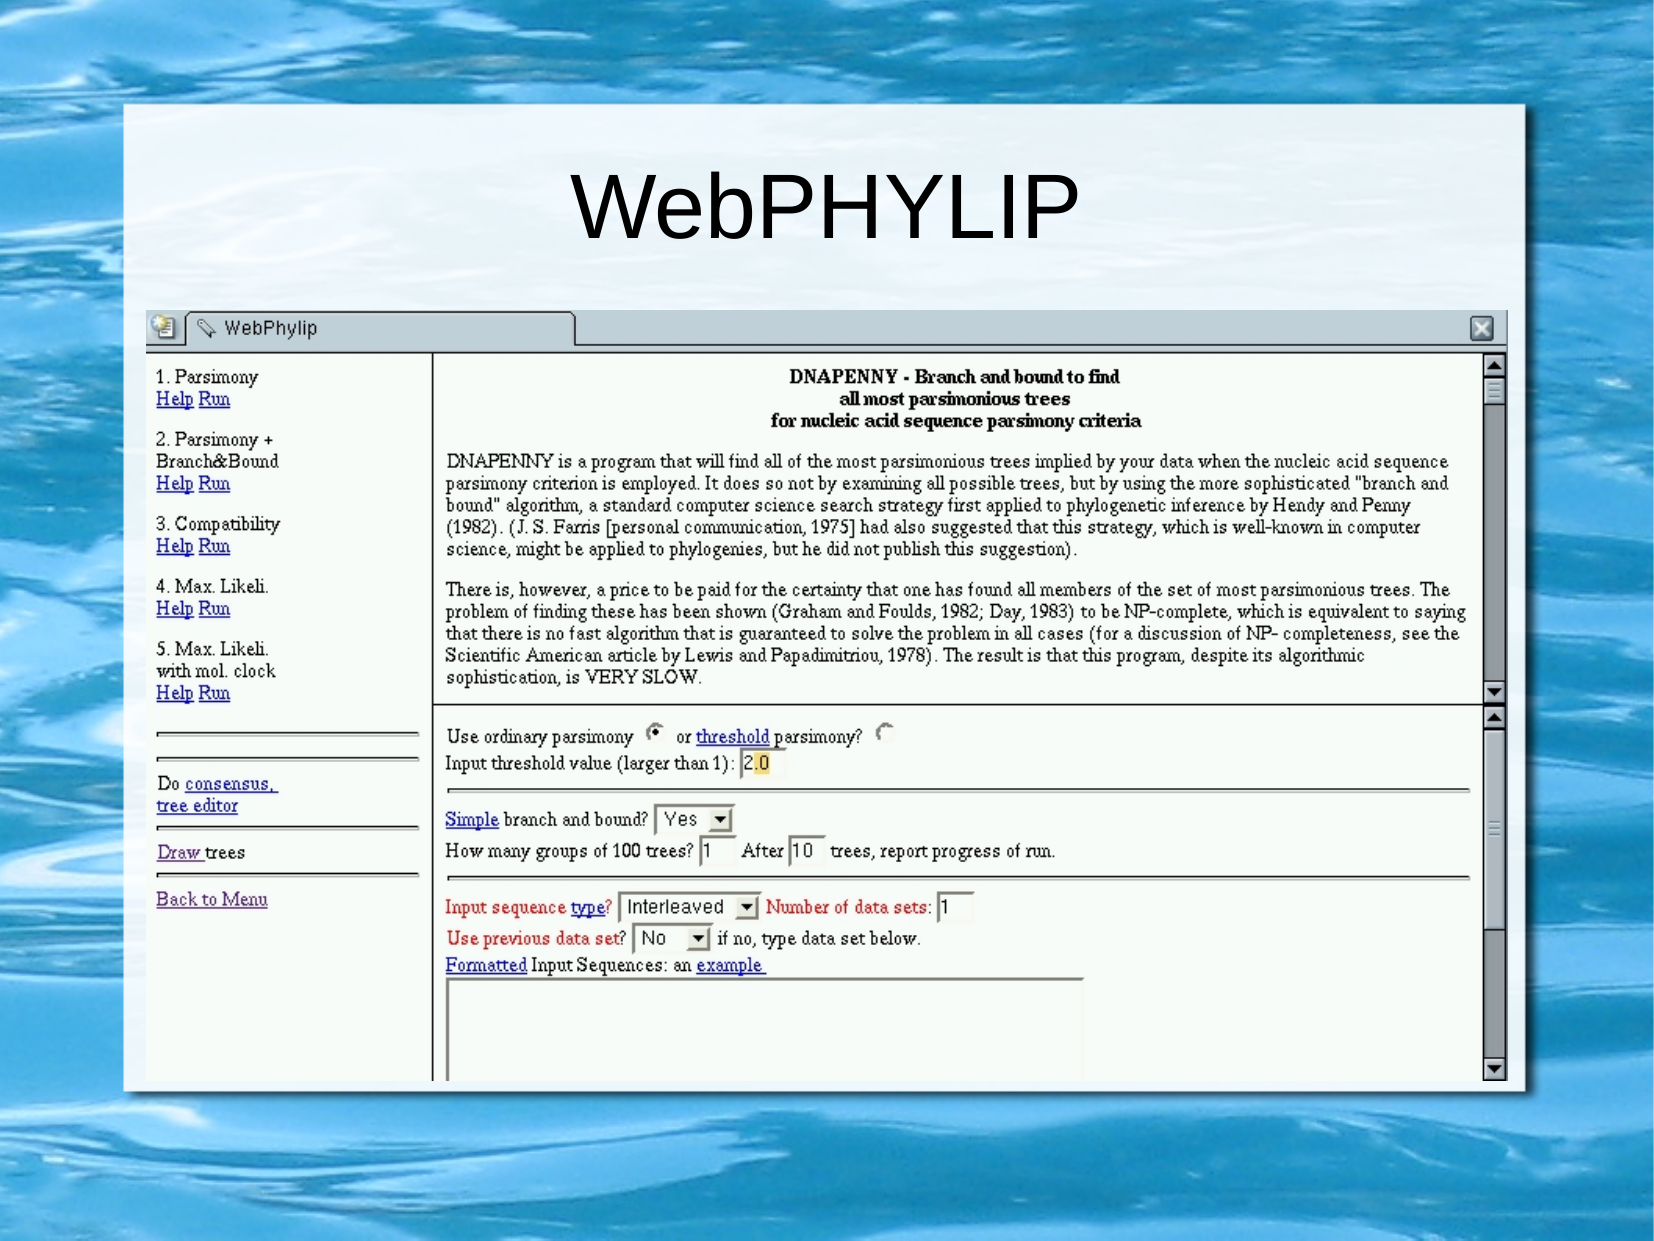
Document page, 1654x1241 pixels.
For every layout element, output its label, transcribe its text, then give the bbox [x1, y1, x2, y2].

picture [0, 0, 1654, 1241]
title WebPHYLIP [147, 118, 1506, 296]
